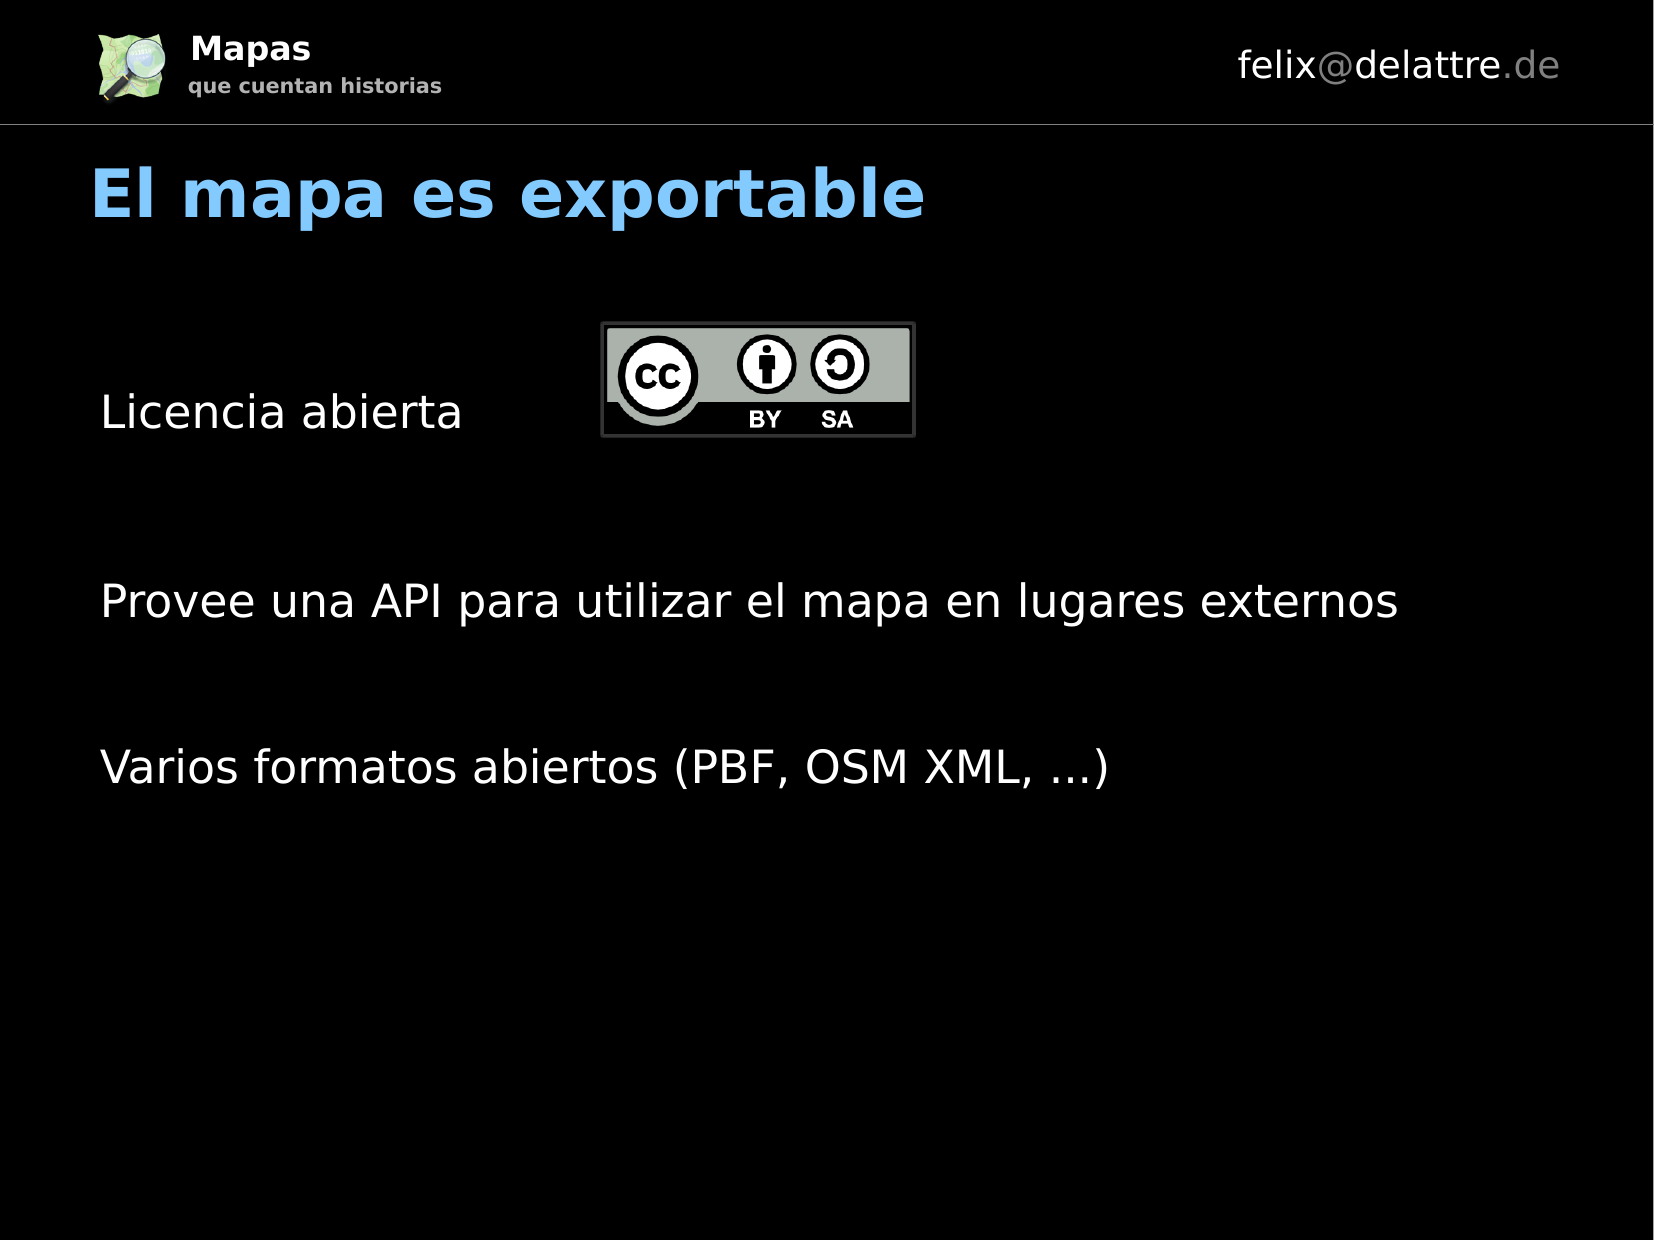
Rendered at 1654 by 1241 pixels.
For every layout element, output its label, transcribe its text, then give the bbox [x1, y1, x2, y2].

text_box Licencia abierta [76, 369, 1583, 456]
picture [600, 321, 916, 369]
picture [95, 34, 169, 107]
text_box El mapa es exportable [65, 138, 952, 250]
text_box Varios formatos abiertos (PBF, OSM XML, ...) [76, 724, 1583, 811]
text_box Provee una API para utilizar el mapa en lugares externos [76, 558, 1583, 646]
